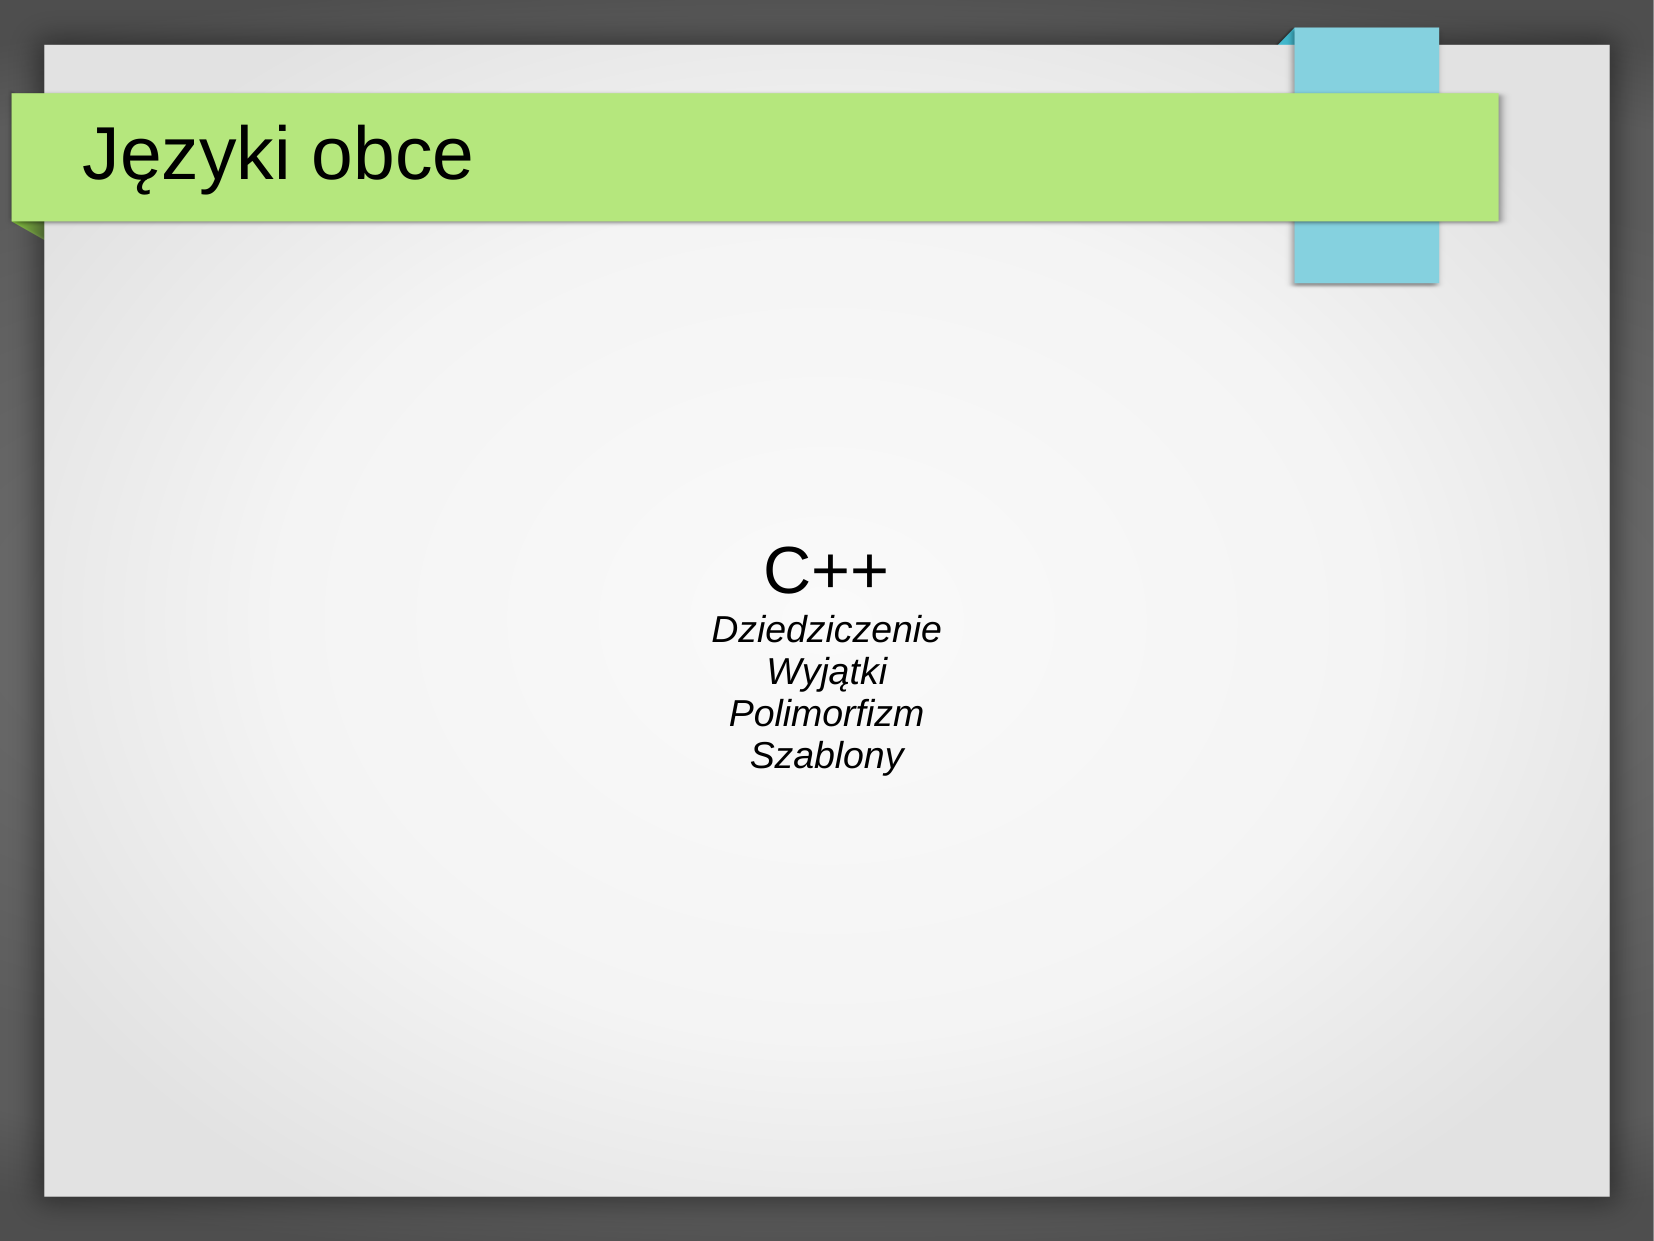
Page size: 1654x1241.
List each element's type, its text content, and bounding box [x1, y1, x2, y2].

title Języki obce [82, 94, 1264, 213]
picture [0, 0, 1654, 1241]
subtitle C++ Dziedziczenie Wyjątki Polimorfizm Szablony [82, 295, 1571, 1015]
